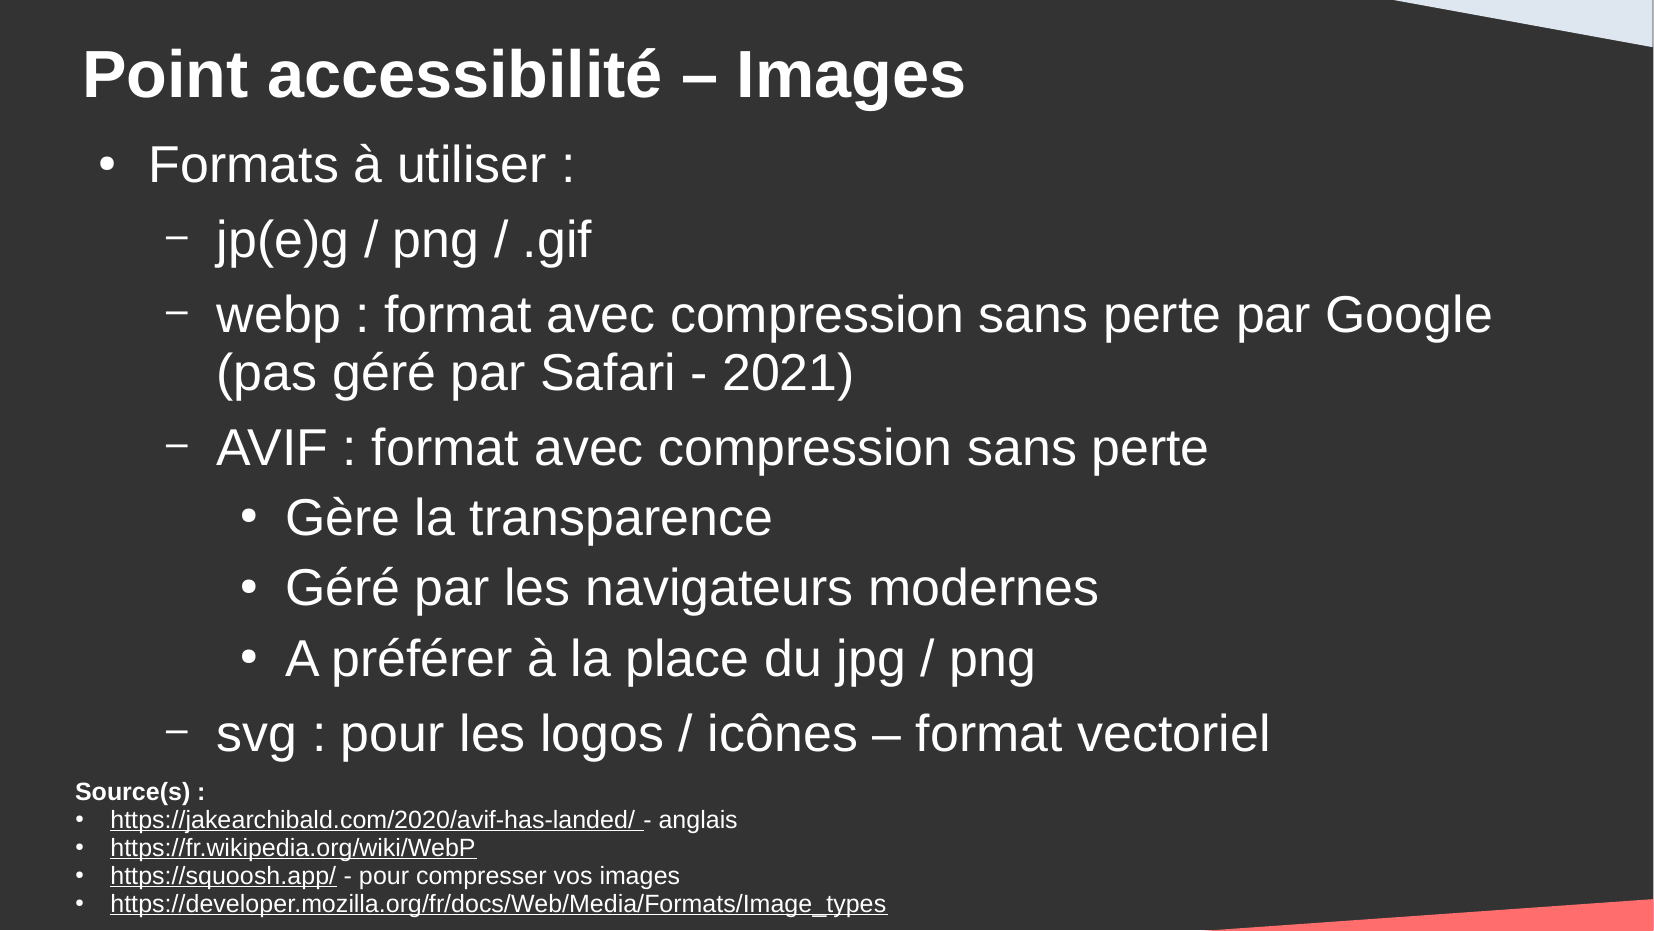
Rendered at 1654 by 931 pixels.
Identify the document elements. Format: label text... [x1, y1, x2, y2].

list Formats à utiliser : jp(e)g / png / .gif webp : format avec compression sans perte par Google (pas géré par Safari - 2021) AVIF : format avec compression sans perte Gère la transparence Géré par les navigateurs modernes A préférer à la place du jpg / png svg : pour les logos / icônes – format vectoriel [80, 135, 1605, 768]
text_box Source(s) : https://jakearchibald.com/2020/avif-has-landed/ - anglais https://fr.wikipedia.org/wiki/WebP https://squoosh.app/ - pour compresser vos images https://developer.mozilla.org/fr/docs/Web/Media/Formats/Image_types [60, 770, 1546, 926]
text_box [1201, 899, 1654, 931]
text_box [1393, 0, 1653, 48]
title Point accessibilité – Images [82, 37, 1571, 122]
